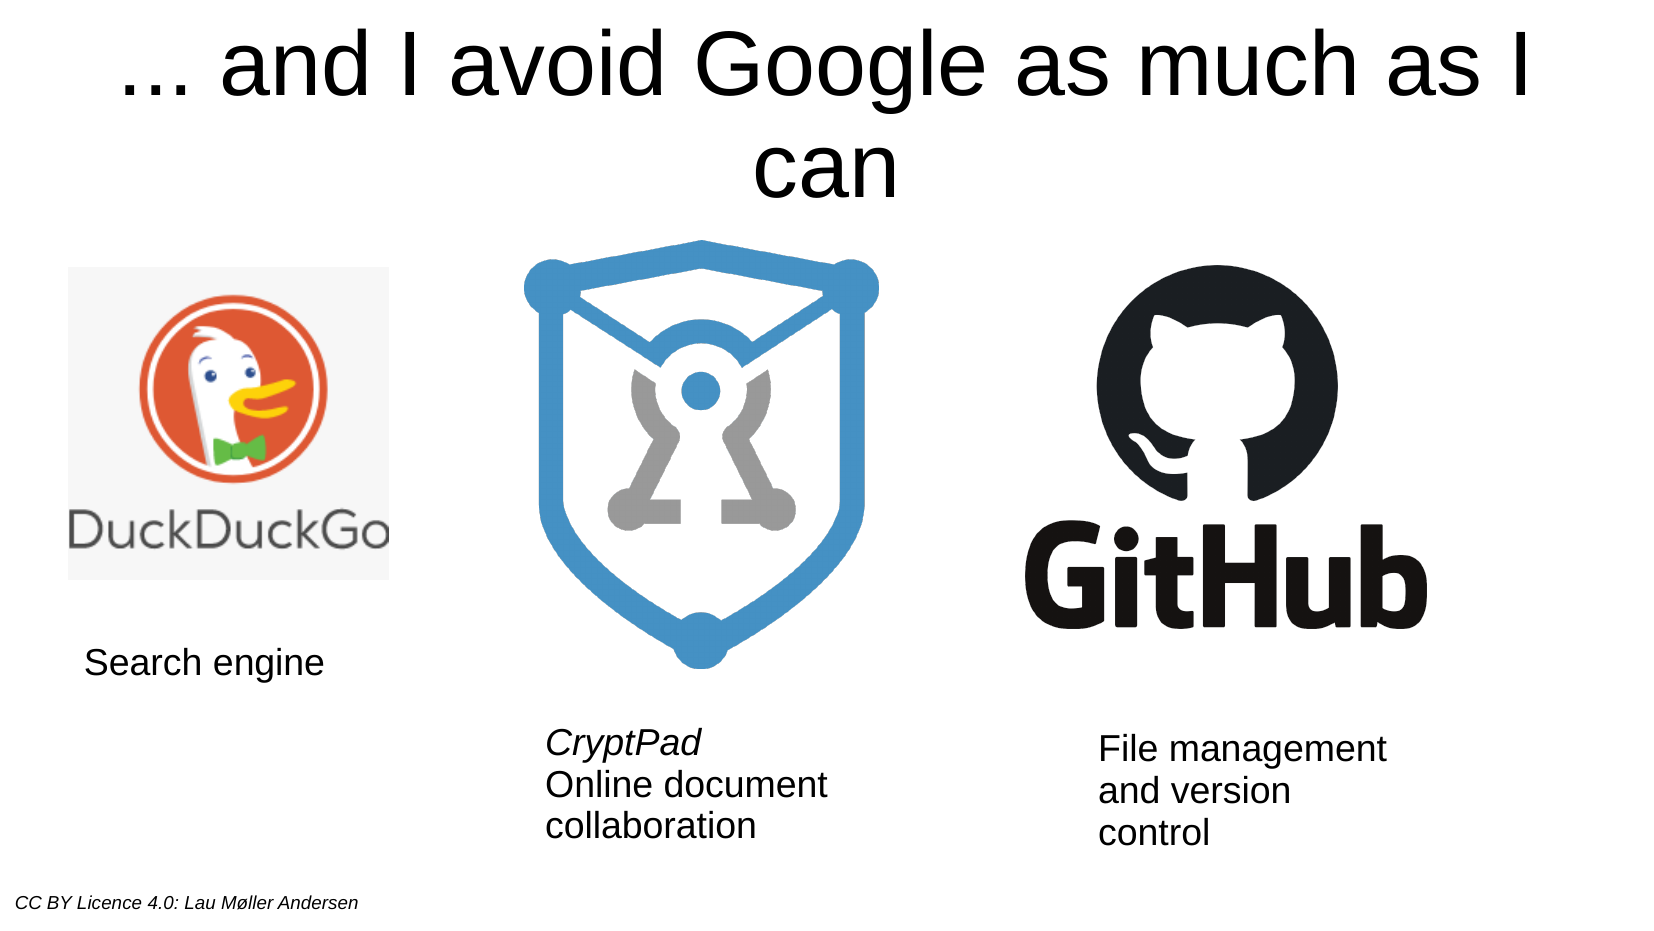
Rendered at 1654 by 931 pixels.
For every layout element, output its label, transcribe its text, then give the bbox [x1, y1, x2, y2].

text_box CC BY Licence 4.0: Lau Møller Andersen [0, 885, 387, 921]
picture [524, 240, 879, 669]
text_box CryptPad Online document collaboration [530, 713, 861, 855]
picture [68, 267, 389, 580]
text_box Search engine [69, 634, 400, 691]
text_box File management and version control [1083, 719, 1414, 861]
title ... and I avoid Google as much as I can [82, 12, 1571, 218]
picture [1025, 265, 1427, 629]
